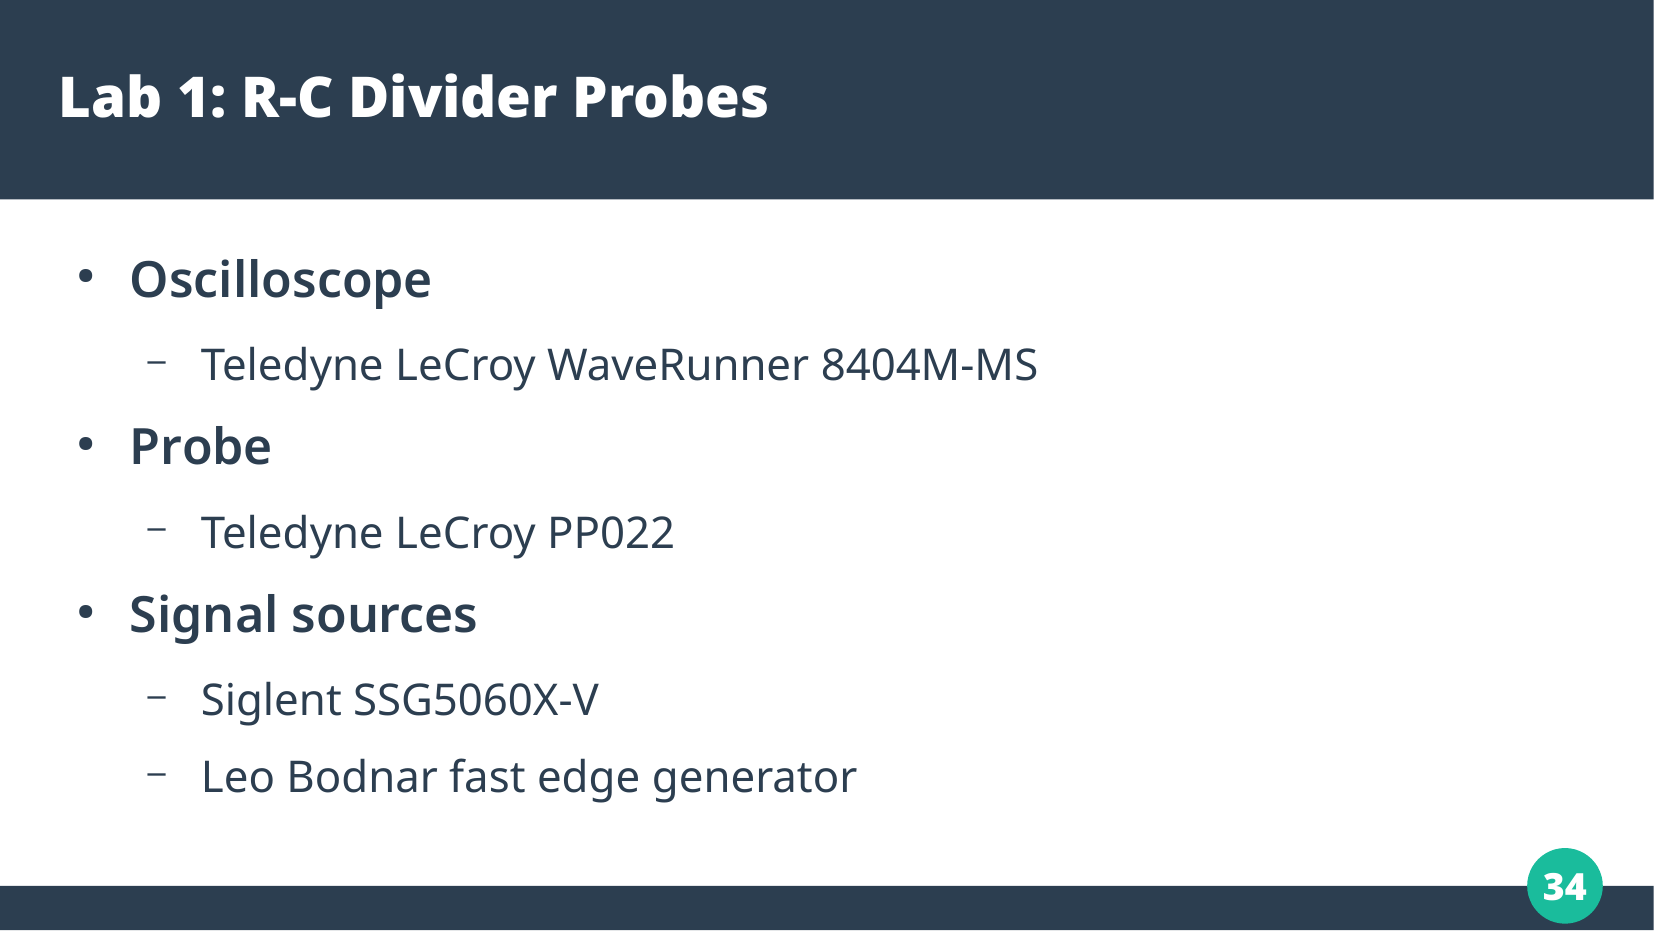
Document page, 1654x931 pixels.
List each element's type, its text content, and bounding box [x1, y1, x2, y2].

list Oscilloscope Teledyne LeCroy WaveRunner 8404M-MS Probe Teledyne LeCroy PP022 Signal sources Siglent SSG5060X-V Leo Bodnar fast edge generator [59, 243, 1595, 864]
title Lab 1: R-C Divider Probes [59, 37, 1595, 155]
